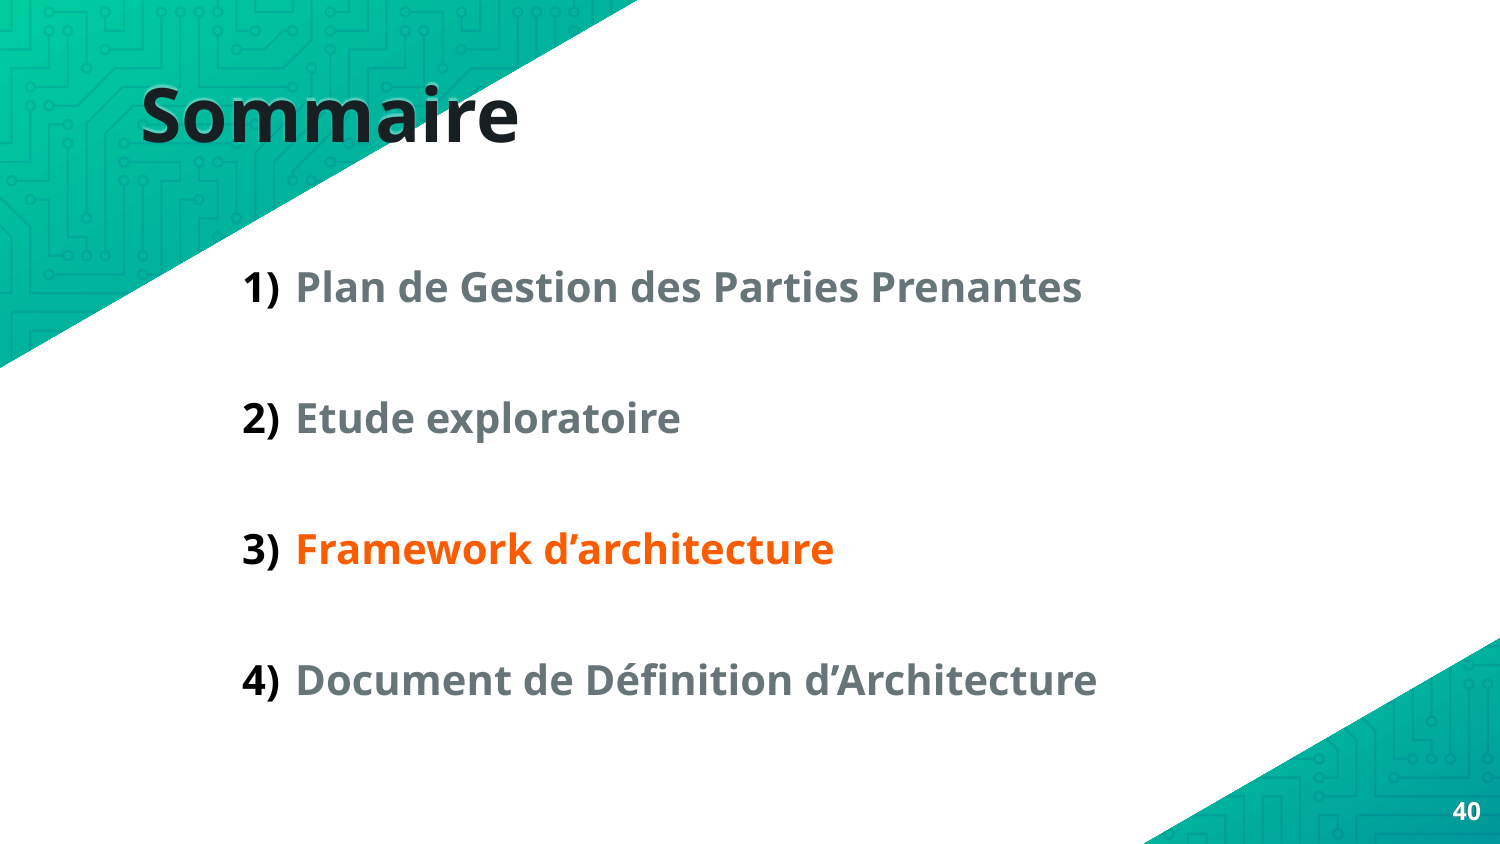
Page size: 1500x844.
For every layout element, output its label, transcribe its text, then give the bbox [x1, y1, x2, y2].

list Plan de Gestion des Parties Prenantes Etude exploratoire Framework d’architecture Document de Définition d’Architecture [224, 249, 1264, 696]
title Sommaire [140, 78, 1360, 160]
slide_number <numéro> [1391, 779, 1482, 844]
